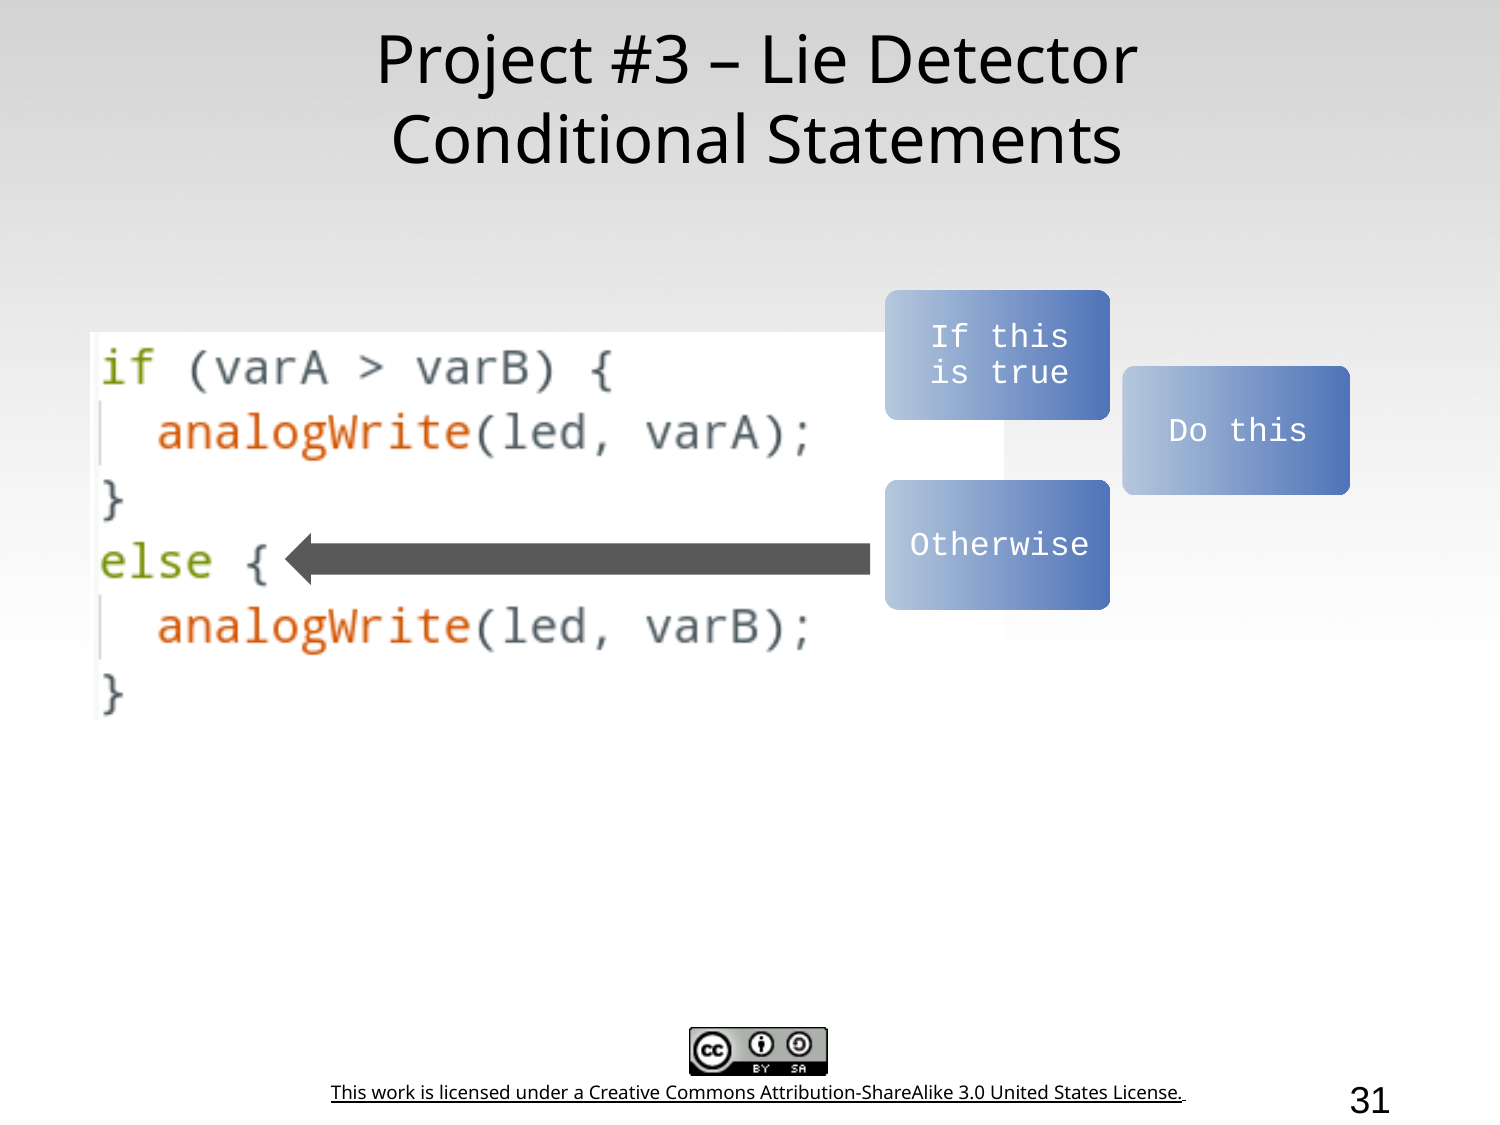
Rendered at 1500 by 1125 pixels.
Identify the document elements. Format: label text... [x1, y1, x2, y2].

text_box Otherwise [884, 479, 1111, 610]
title Project #3 – Lie Detector Conditional Statements [75, 2, 1441, 191]
text_box If this is true [885, 290, 1111, 421]
text_box Do this [1122, 365, 1351, 496]
text_box [284, 533, 871, 586]
picture [0, 0, 1500, 1125]
